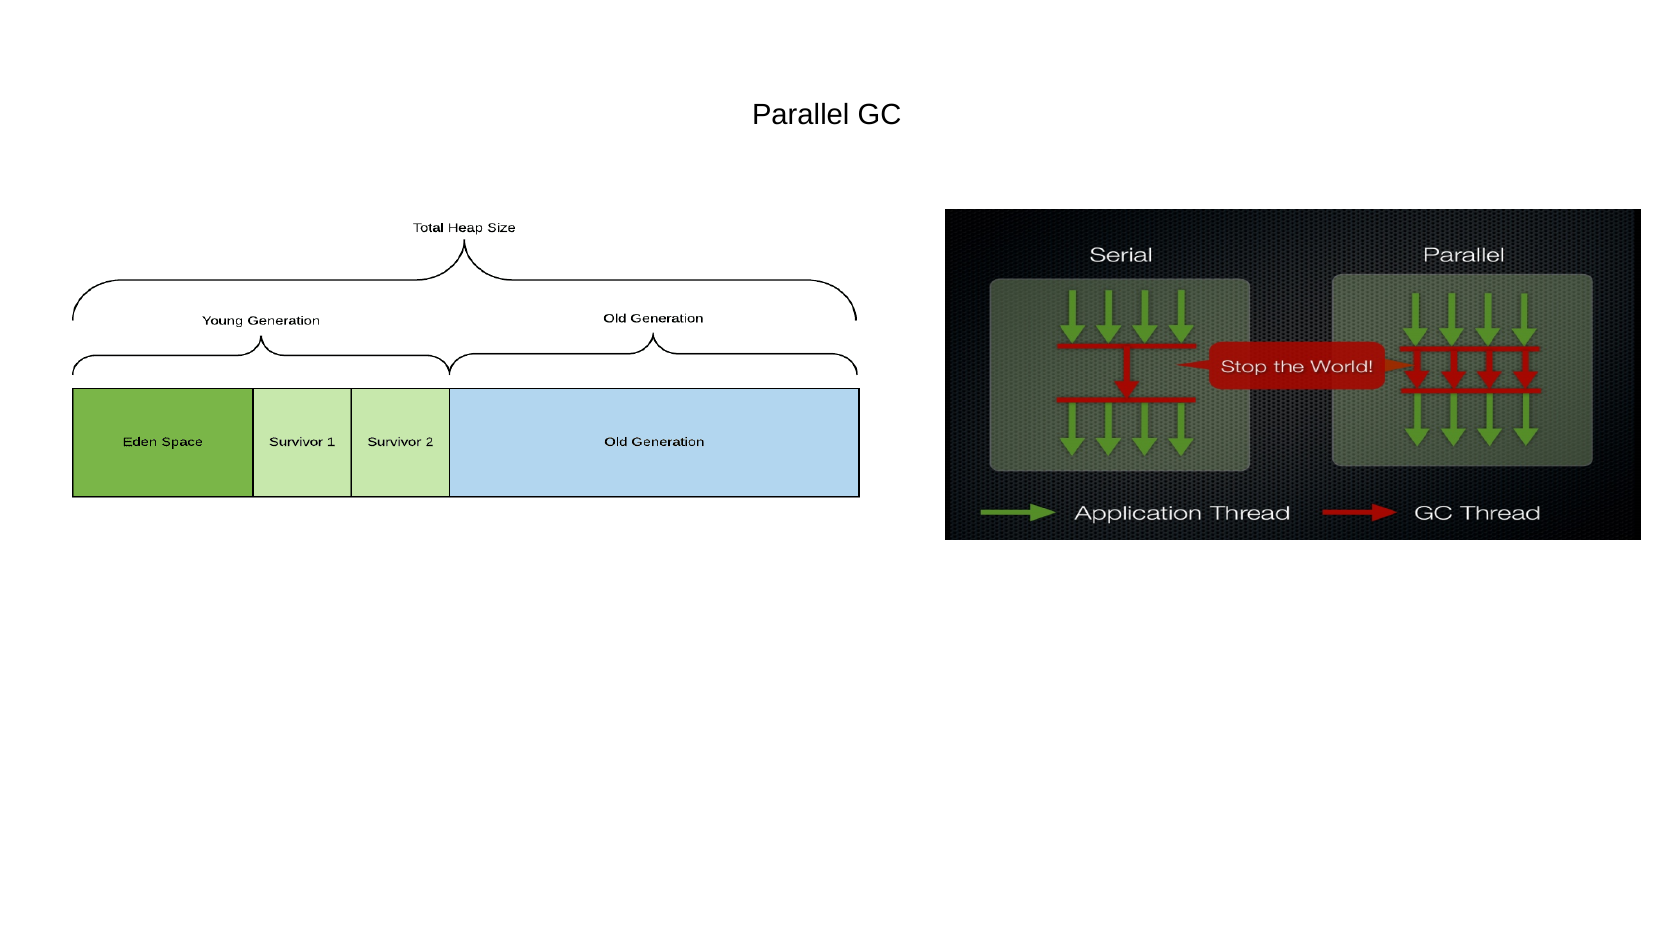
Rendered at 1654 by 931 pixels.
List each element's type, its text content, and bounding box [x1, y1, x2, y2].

title Parallel GC [82, 37, 1571, 193]
picture [945, 209, 1641, 541]
picture [15, 192, 916, 526]
